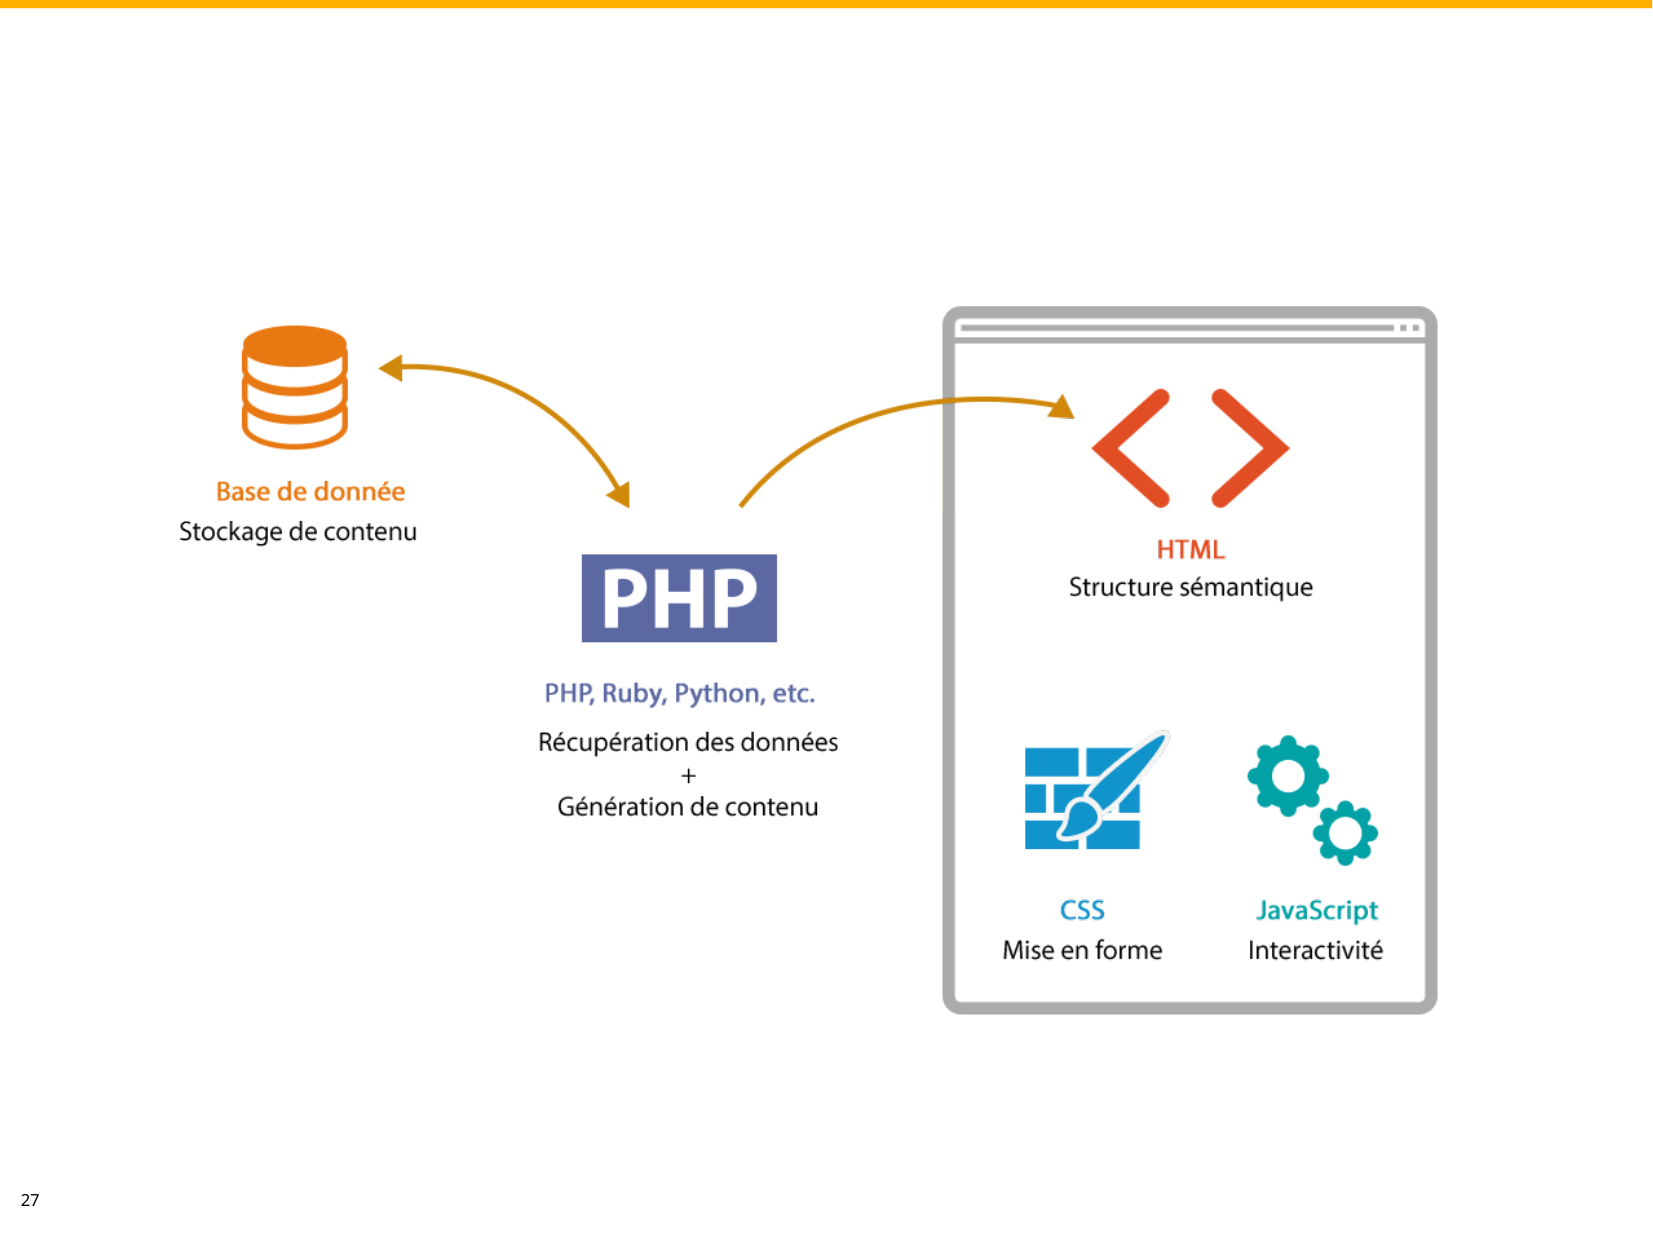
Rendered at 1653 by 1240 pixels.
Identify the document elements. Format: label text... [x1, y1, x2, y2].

picture [180, 305, 1439, 1016]
text_box <numéro> [14, 1189, 46, 1213]
text_box [0, 0, 1653, 9]
